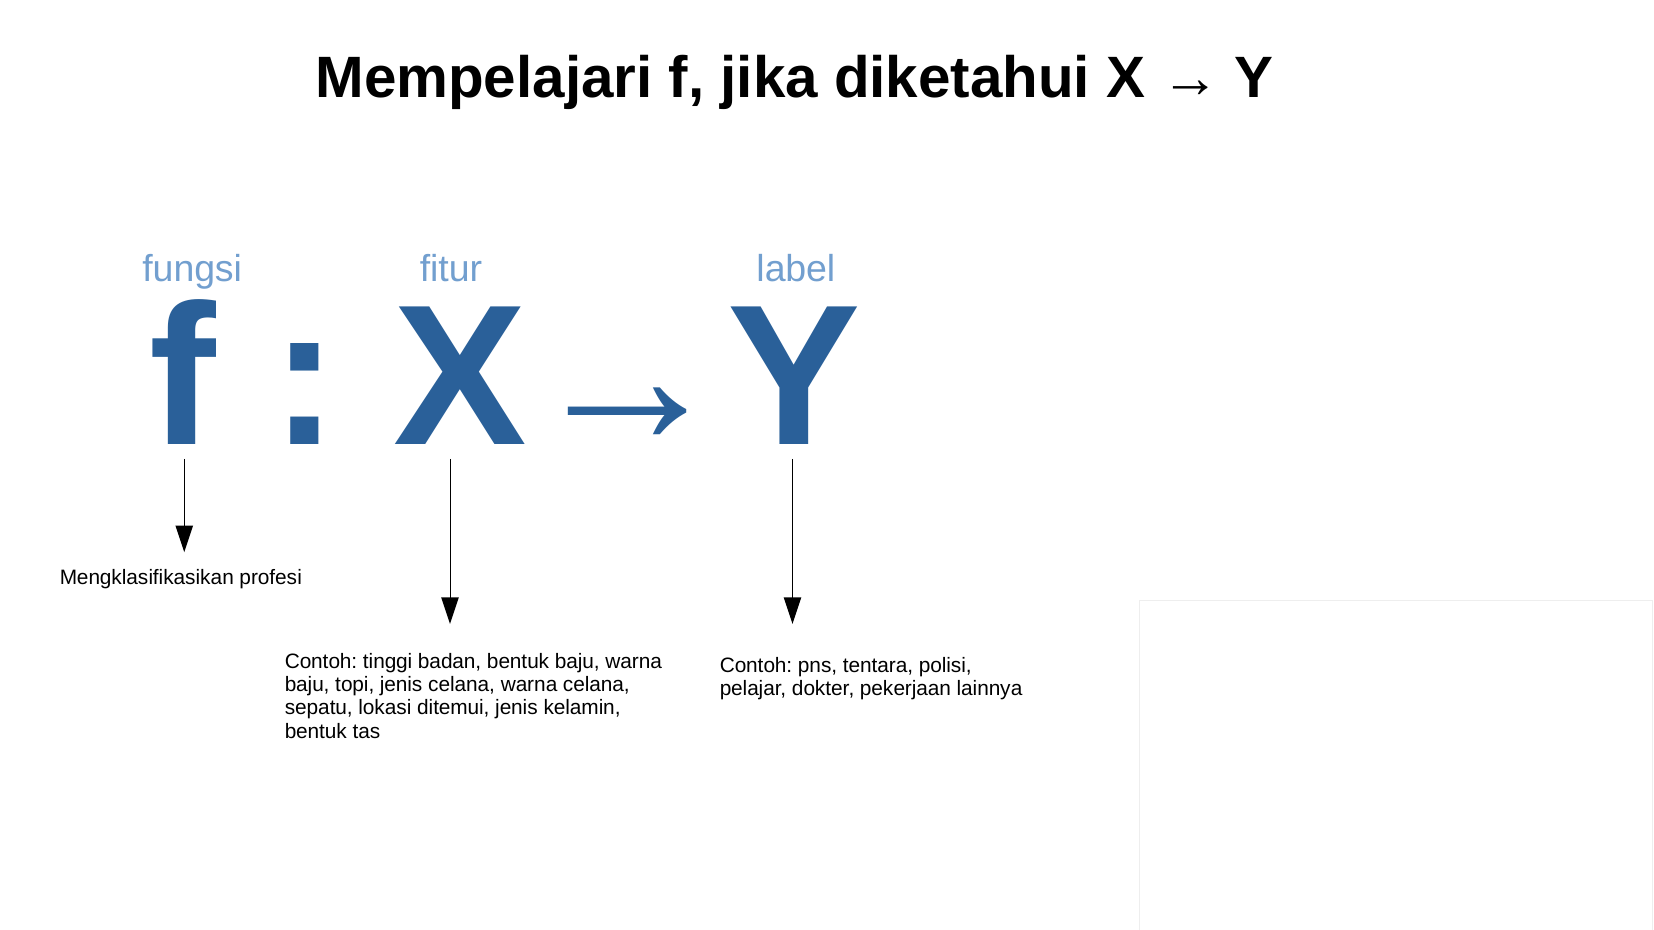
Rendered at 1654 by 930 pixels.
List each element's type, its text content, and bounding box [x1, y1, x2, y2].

title Mempelajari f, jika diketahui X → Y [240, 0, 1351, 156]
text_box fungsi [127, 240, 257, 298]
text_box Contoh: pns, tentara, polisi, pelajar, dokter, pekerjaan lainnya [705, 645, 1051, 736]
text_box f : X→Y [135, 256, 931, 508]
text_box Mengklasifikasikan profesi [45, 558, 324, 604]
text_box label [741, 240, 851, 298]
text_box fitur [405, 240, 498, 298]
text_box Contoh: tinggi badan, bentuk baju, warna baju, topi, jenis celana, warna celana, sepatu, lokasi ditemui, jenis kelamin, bentuk tas [270, 642, 691, 751]
